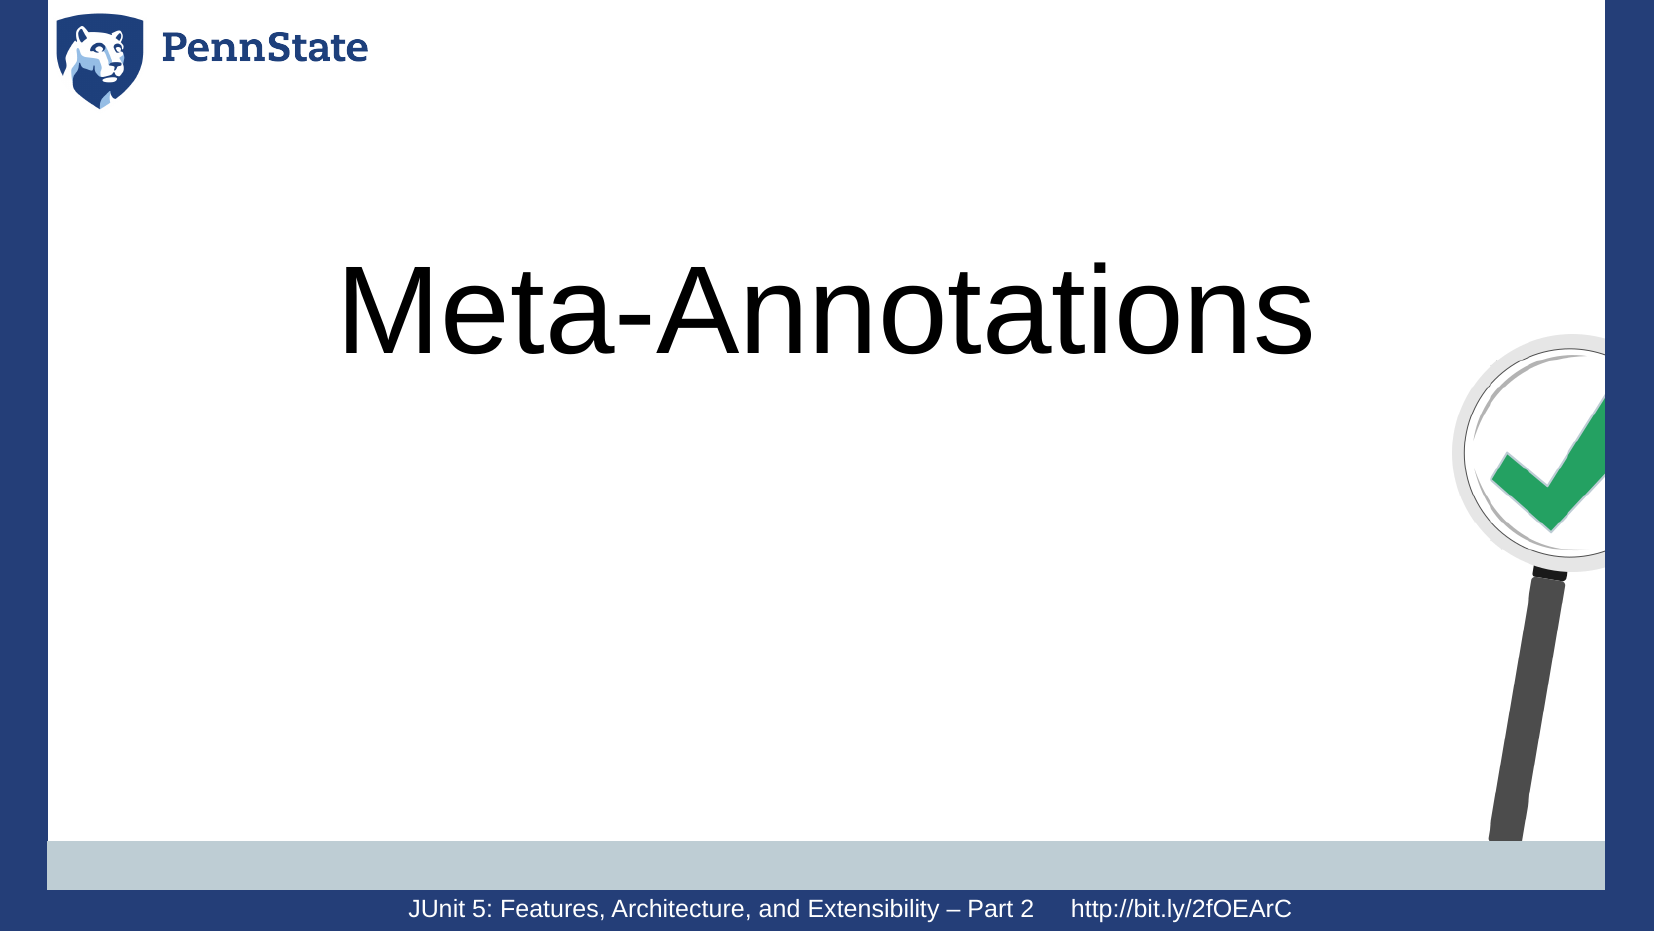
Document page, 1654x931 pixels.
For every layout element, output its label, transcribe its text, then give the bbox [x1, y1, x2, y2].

list Meta-Annotations [261, 240, 1393, 436]
picture [48, 0, 411, 152]
picture [1452, 334, 1605, 841]
